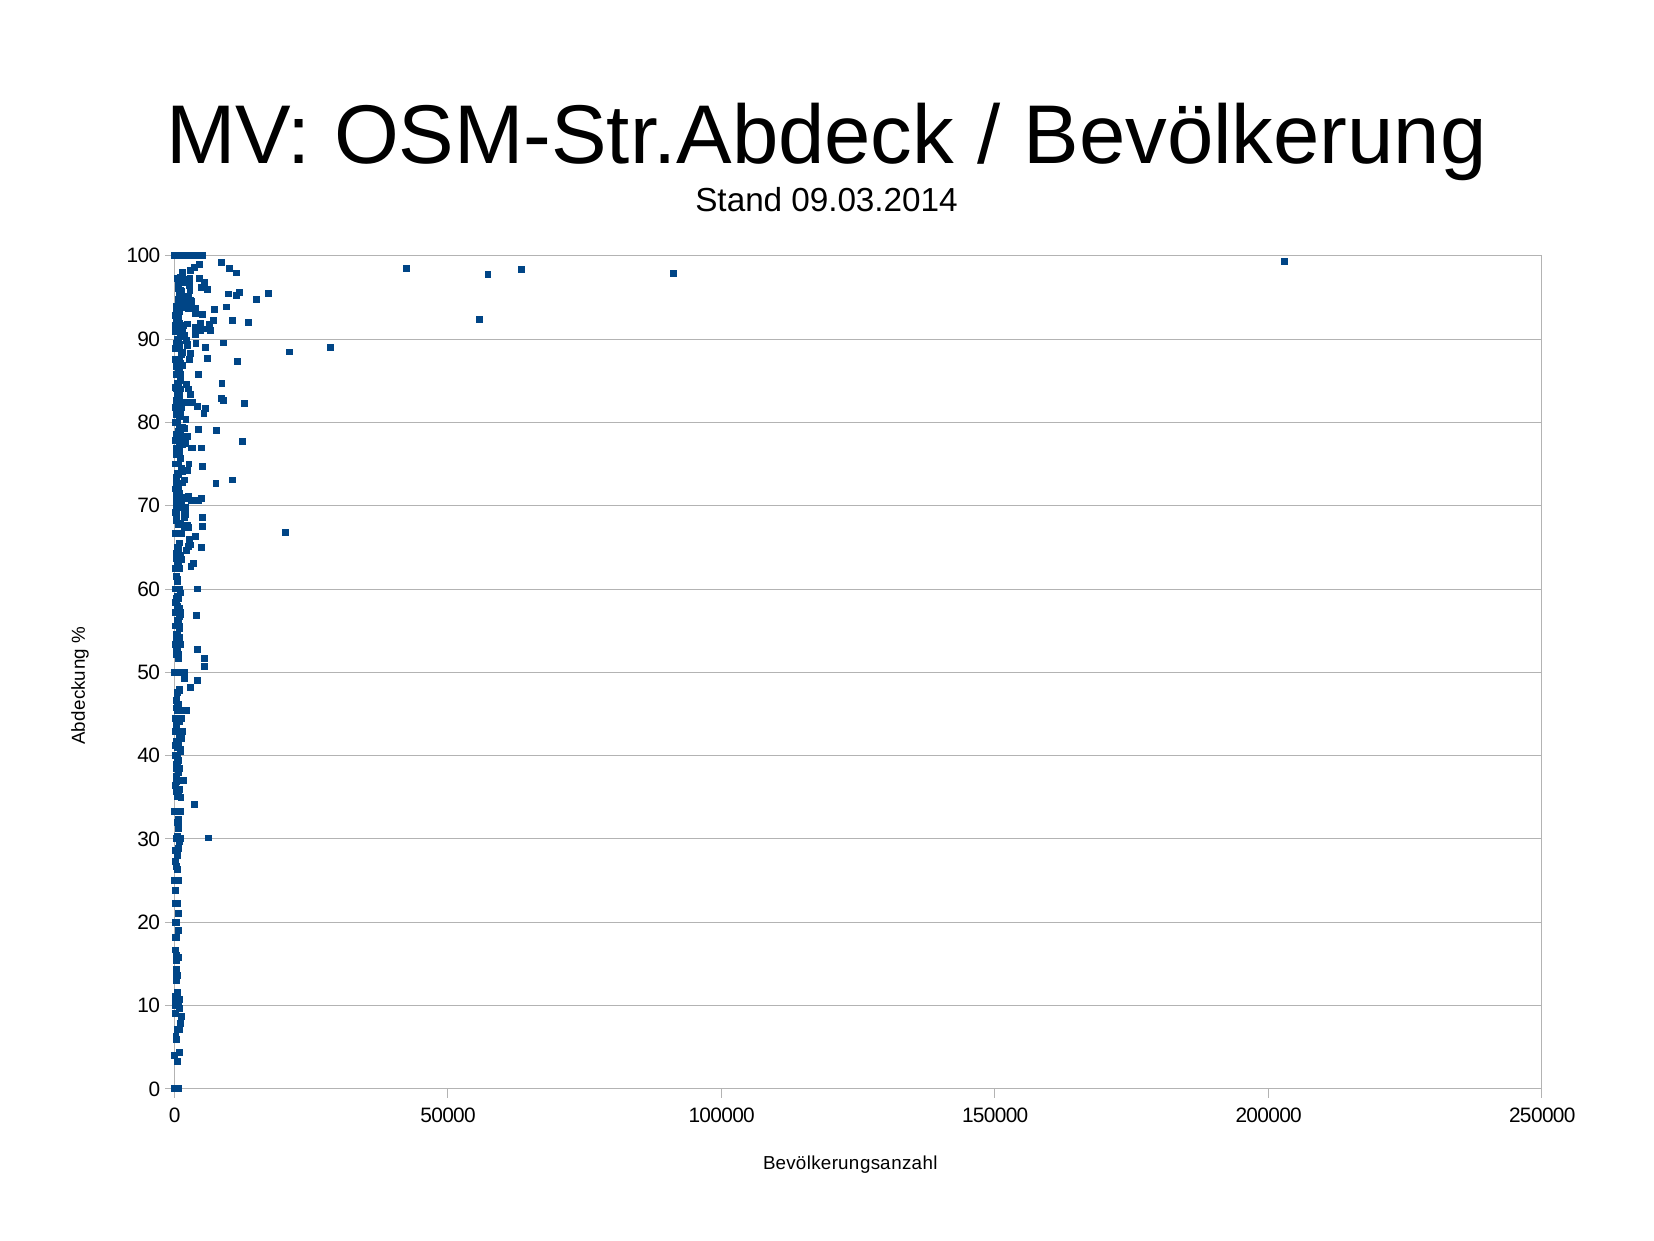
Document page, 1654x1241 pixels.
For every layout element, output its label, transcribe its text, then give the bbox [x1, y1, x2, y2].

title MV: OSM-Str.Abdeck / Bevölkerung Stand 09.03.2014 [82, 49, 1571, 224]
chart [35, 224, 1607, 1205]
